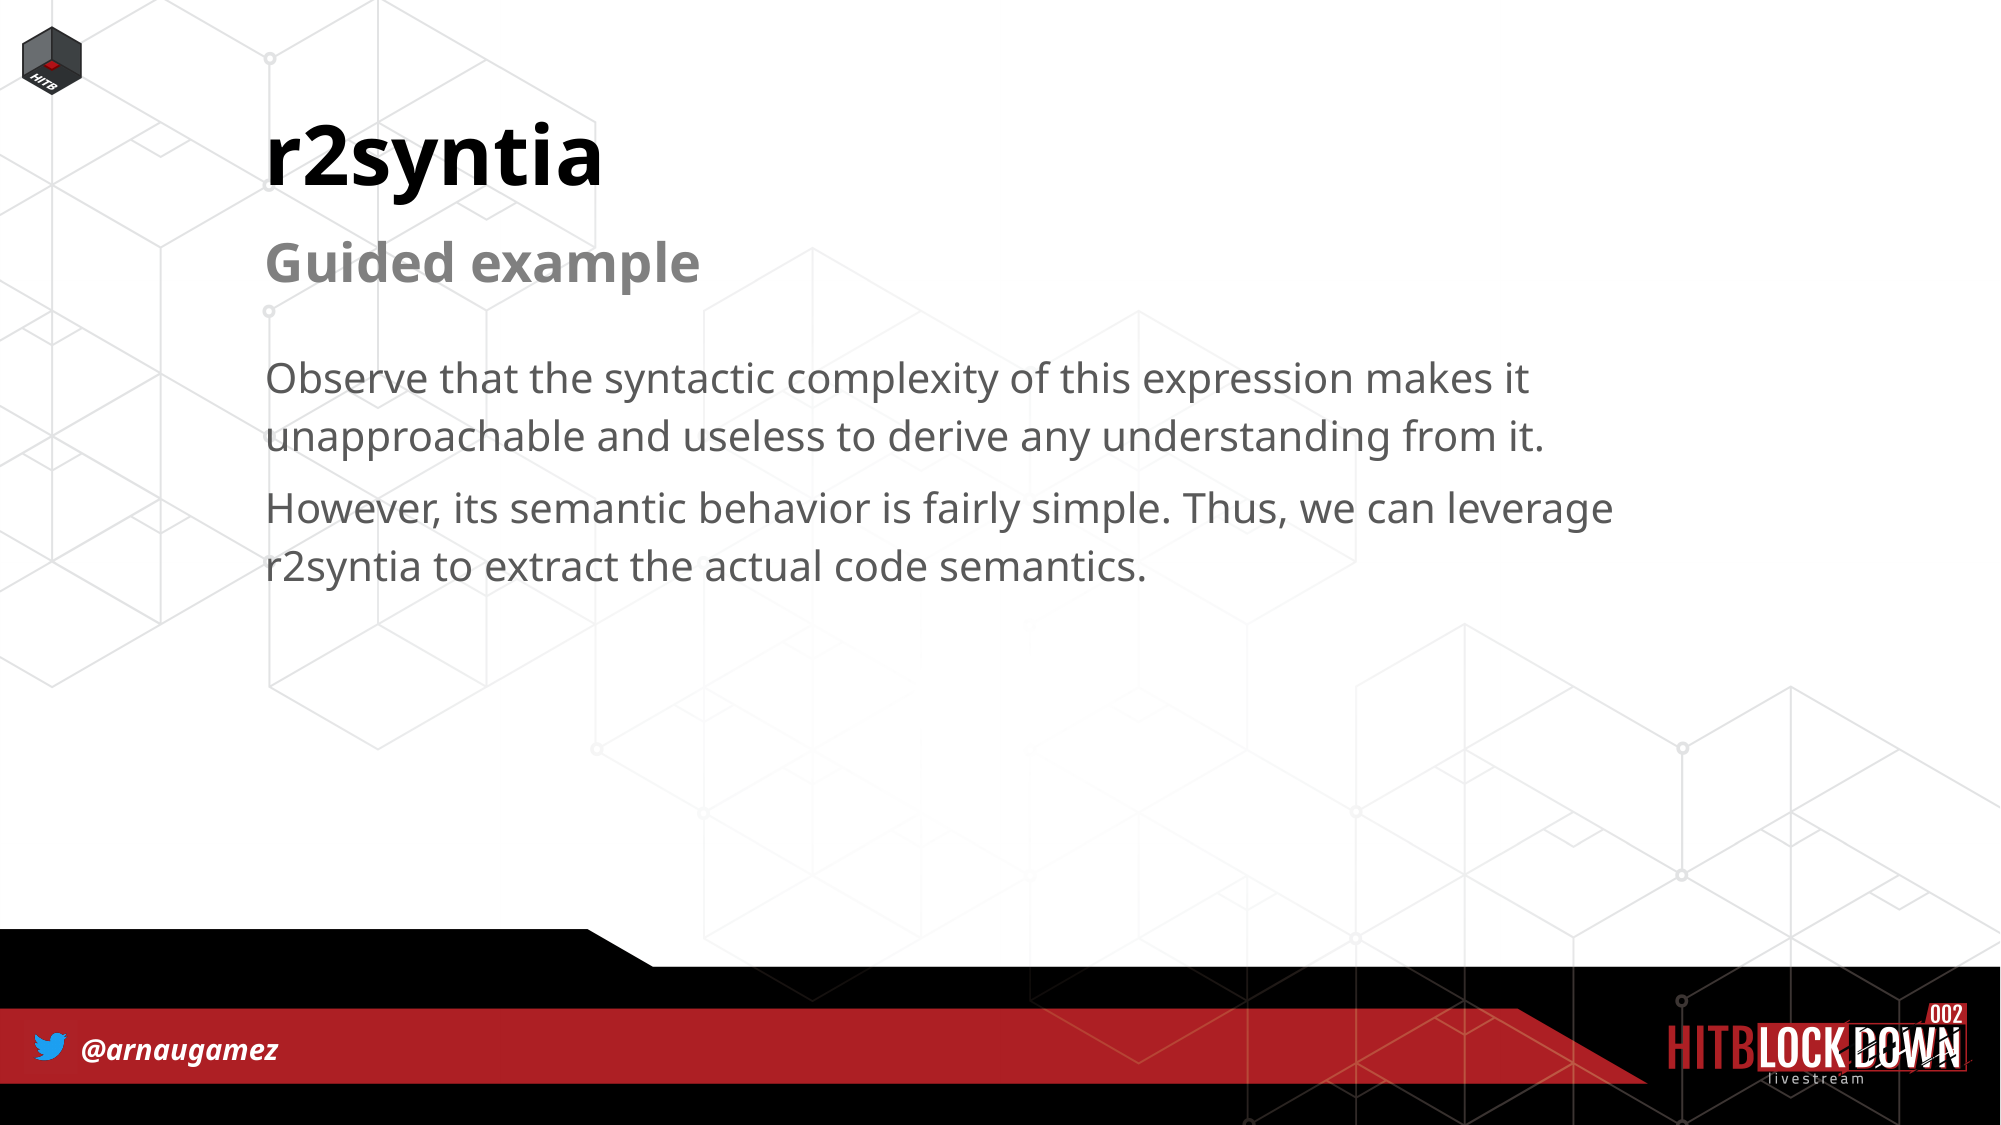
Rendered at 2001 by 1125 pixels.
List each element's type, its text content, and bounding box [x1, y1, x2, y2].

text_box Guided example [249, 227, 1790, 322]
text_box Observe that the syntactic complexity of this expression makes it unapproachable and useless to derive any understanding from it. However, its semantic behavior is fairly simple. Thus, we can leverage r2syntia to extract the actual code semantics. [250, 336, 1751, 721]
title r2syntia [249, 108, 1750, 210]
picture [0, 0, 2001, 1125]
